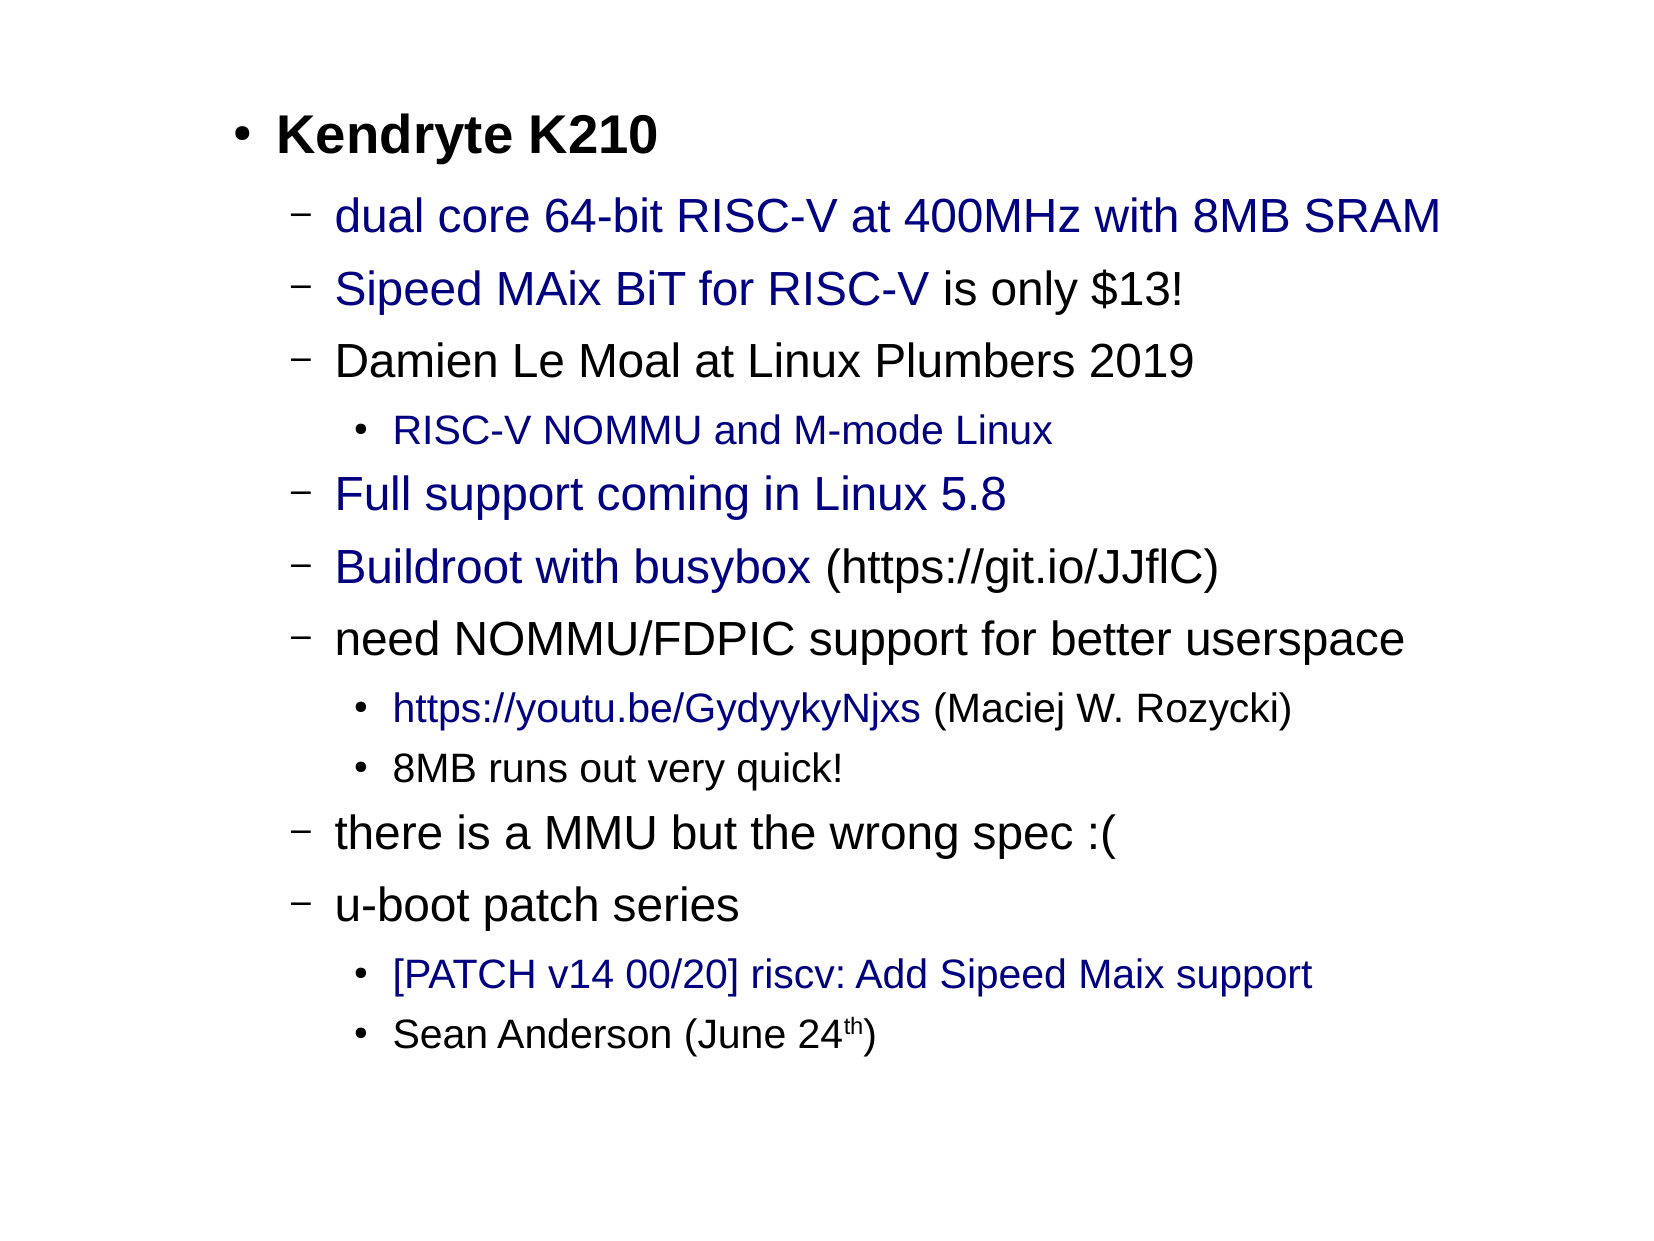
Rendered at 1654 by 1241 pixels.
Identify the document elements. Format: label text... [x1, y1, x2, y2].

list Kendryte K210 dual core 64-bit RISC-V at 400MHz with 8MB SRAM Sipeed MAix BiT for RISC-V is only $13! Damien Le Moal at Linux Plumbers 2019 RISC-V NOMMU and M-mode Linux Full support coming in Linux 5.8 Buildroot with busybox (https://git.io/JJflC) need NOMMU/FDPIC support for better userspace https://youtu.be/GydyykyNjxs (Maciej W. Rozycki) 8MB runs out very quick! there is a MMU but the wrong spec :( u-boot patch series [PATCH v14 00/20] riscv: Add Sipeed Maix support Sean Anderson (June 24th) [64, 104, 1596, 1069]
